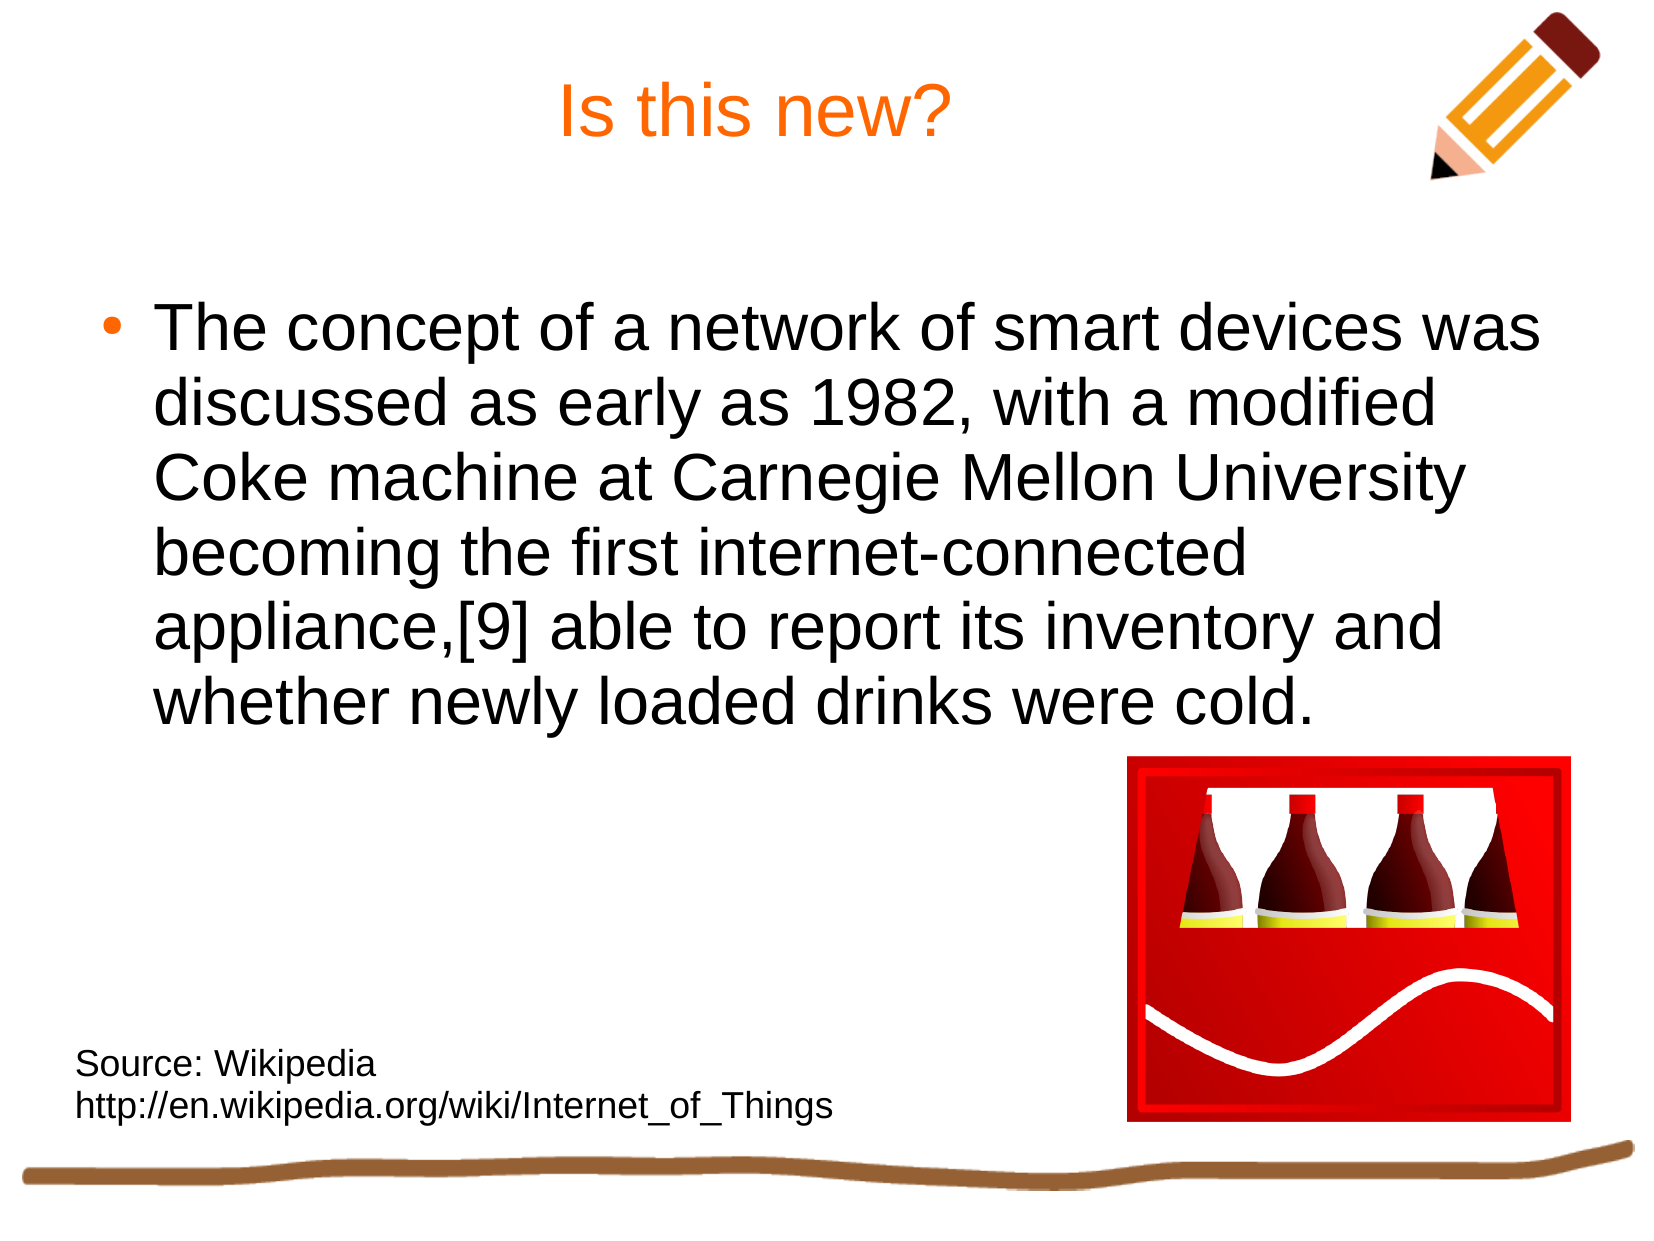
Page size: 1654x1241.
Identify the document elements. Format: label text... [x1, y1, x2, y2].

title Is this new? [82, 49, 1430, 172]
picture [22, 1140, 1635, 1191]
picture [1430, 12, 1601, 181]
list The concept of a network of smart devices was discussed as early as 1982, with a modified Coke machine at Carnegie Mellon University becoming the first internet-connected appliance,[9] able to report its inventory and whether newly loaded drinks were cold. [82, 290, 1571, 1122]
text_box Source: Wikipedia http://en.wikipedia.org/wiki/Internet_of_Things [60, 1035, 849, 1134]
picture [1127, 756, 1571, 1122]
